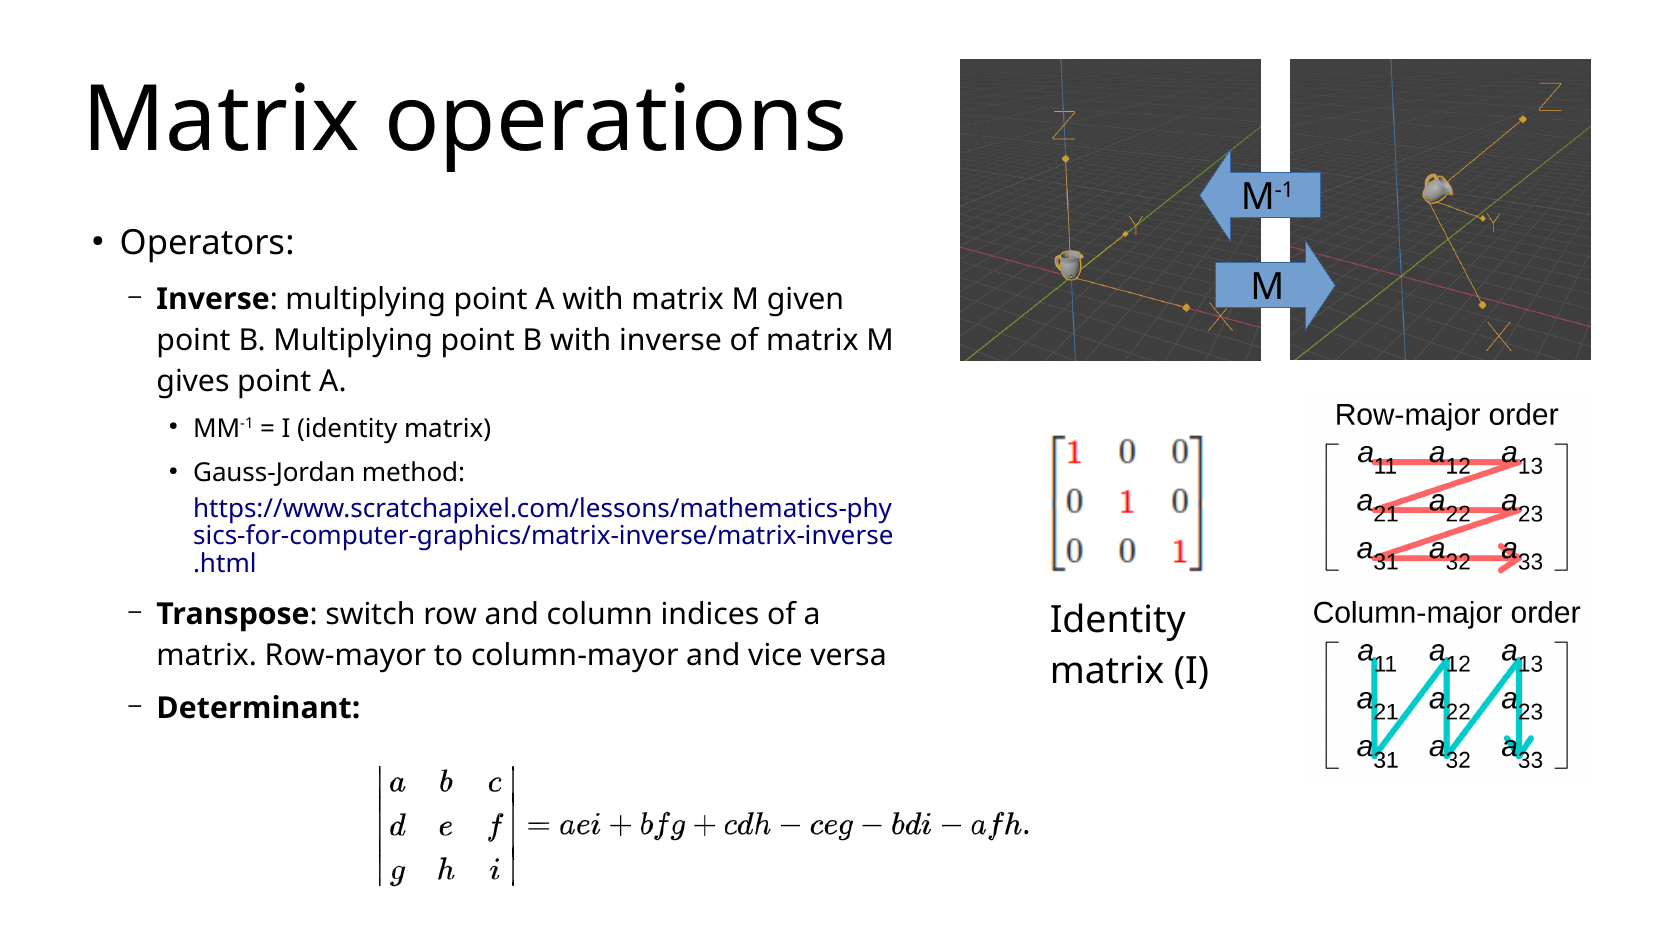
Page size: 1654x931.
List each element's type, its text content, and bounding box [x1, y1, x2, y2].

picture [1302, 396, 1591, 781]
text_box M [1215, 240, 1336, 331]
picture [1290, 59, 1591, 361]
text_box Identity matrix (I) [1035, 585, 1261, 693]
list Operators: Inverse: multiplying point A with matrix M given point B. Multiplying point B with inverse of matrix M gives point A. MM-1 = I (identity matrix) Gauss-Jordan method: https://www.scratchapixel.com/lessons/mathematics-physics-for-computer-graphics/matrix-inverse/matrix-inverse.html Transpose: switch row and column indices of a matrix. Row-mayor to column-mayor and vice versa Determinant: [82, 217, 901, 721]
title Matrix operations [82, 37, 1571, 193]
picture [365, 749, 1066, 901]
text_box M-1 [1199, 150, 1321, 241]
picture [960, 59, 1261, 361]
picture [1035, 419, 1224, 585]
